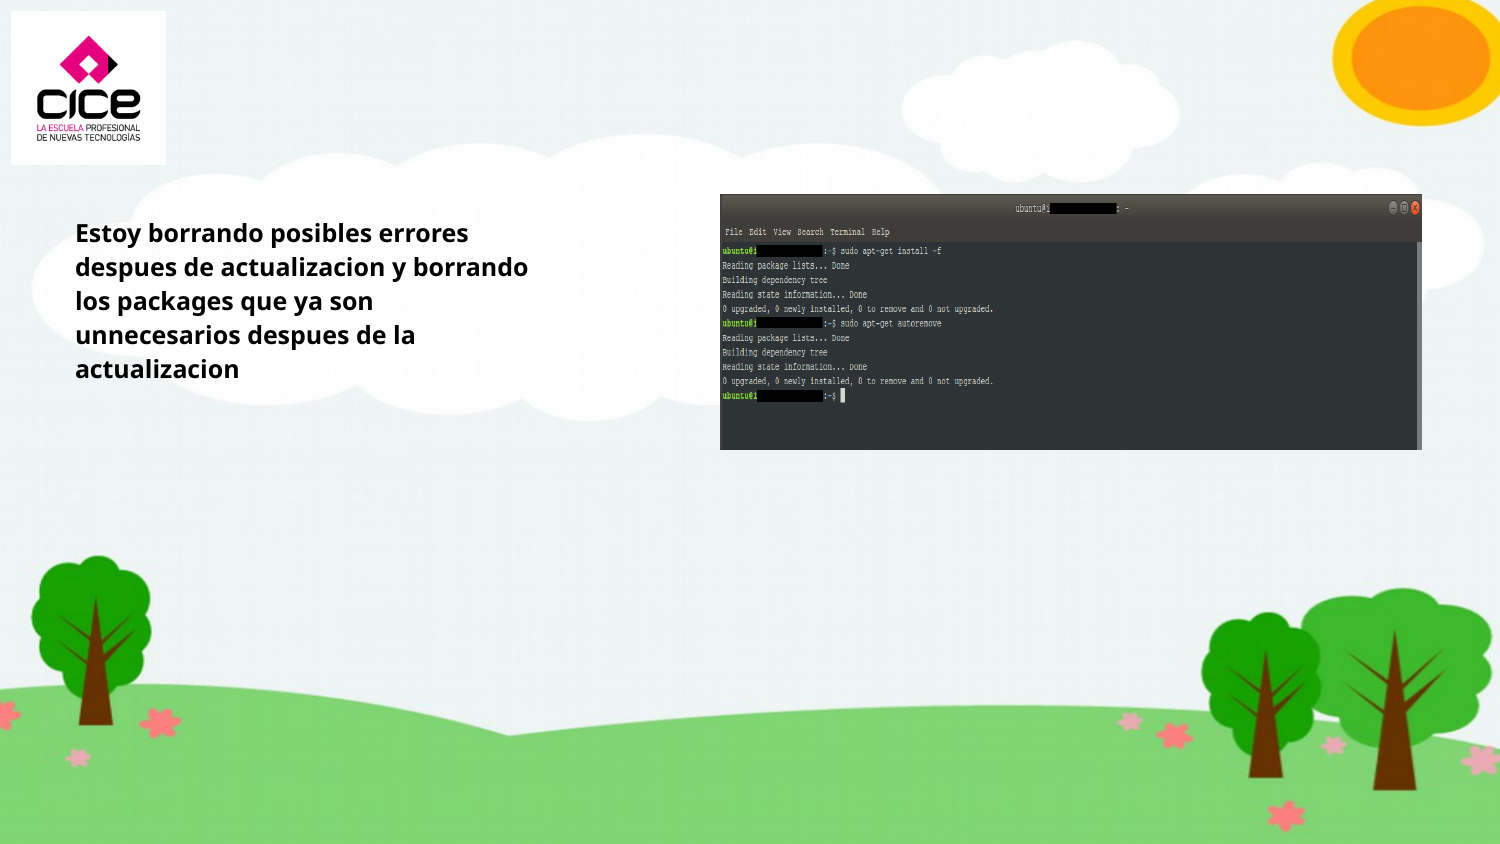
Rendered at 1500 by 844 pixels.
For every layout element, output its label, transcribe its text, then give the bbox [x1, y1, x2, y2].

title Estoy borrando posibles errores despues de actualizacion y borrando los packages que ya son unnecesarios despues de la actualizacion [75, 240, 541, 363]
picture [0, 0, 1500, 844]
